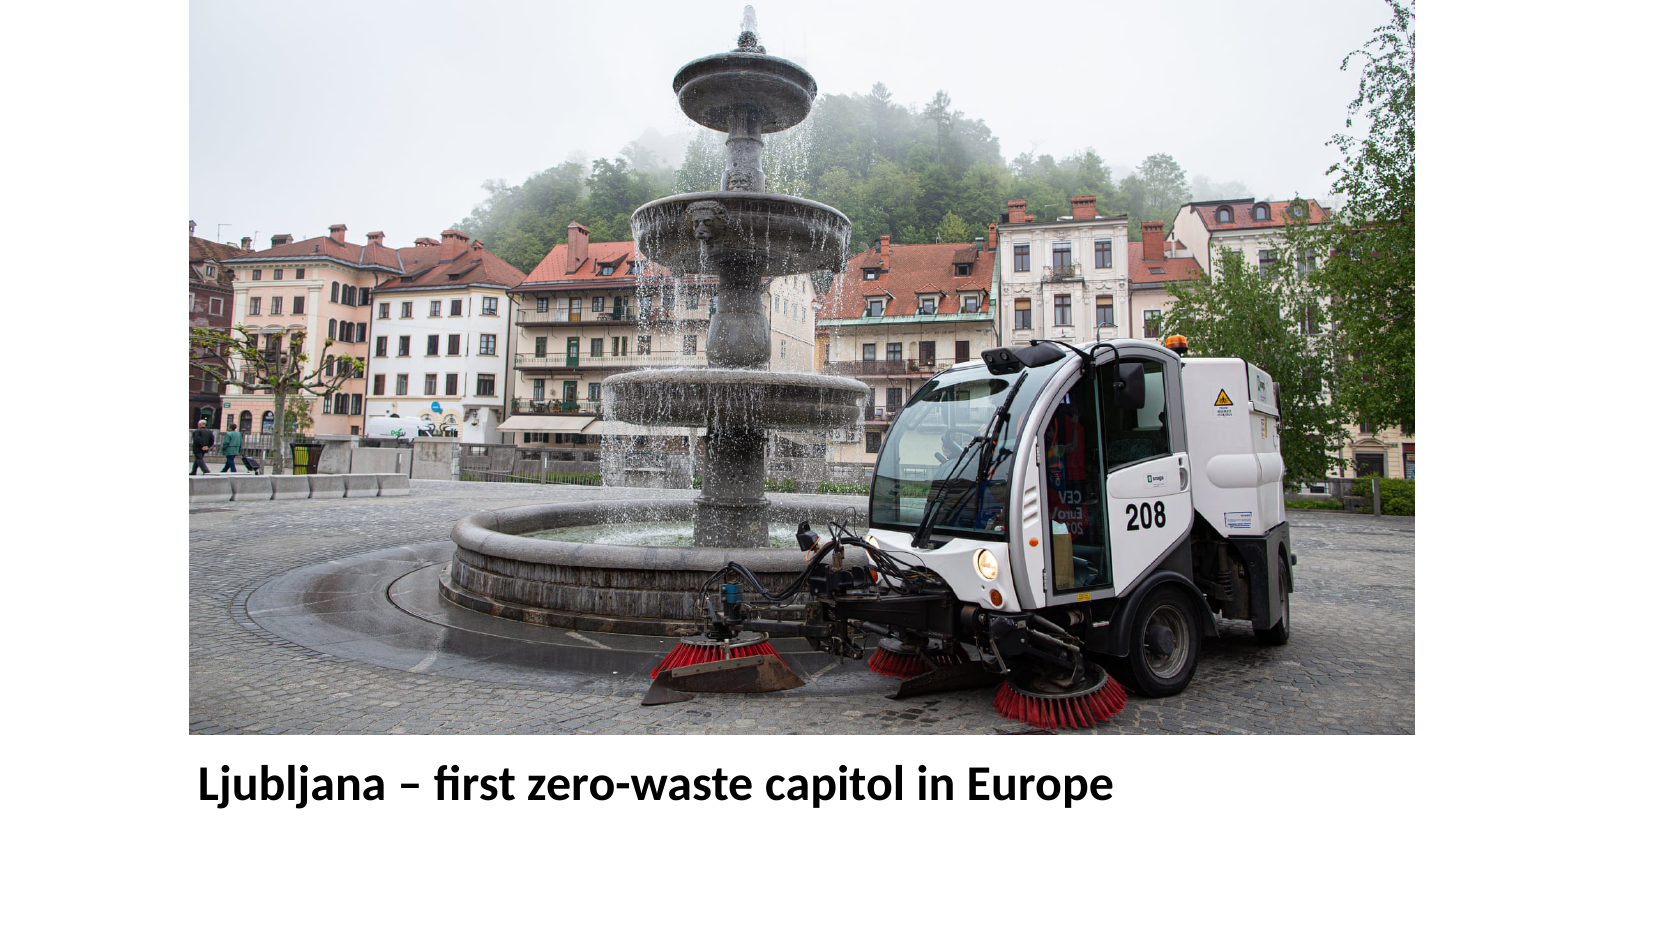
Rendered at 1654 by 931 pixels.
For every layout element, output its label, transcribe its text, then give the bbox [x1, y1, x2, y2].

text_box Ljubljana – first zero-waste capitol in Europe [183, 755, 1429, 871]
picture [189, 0, 1415, 736]
